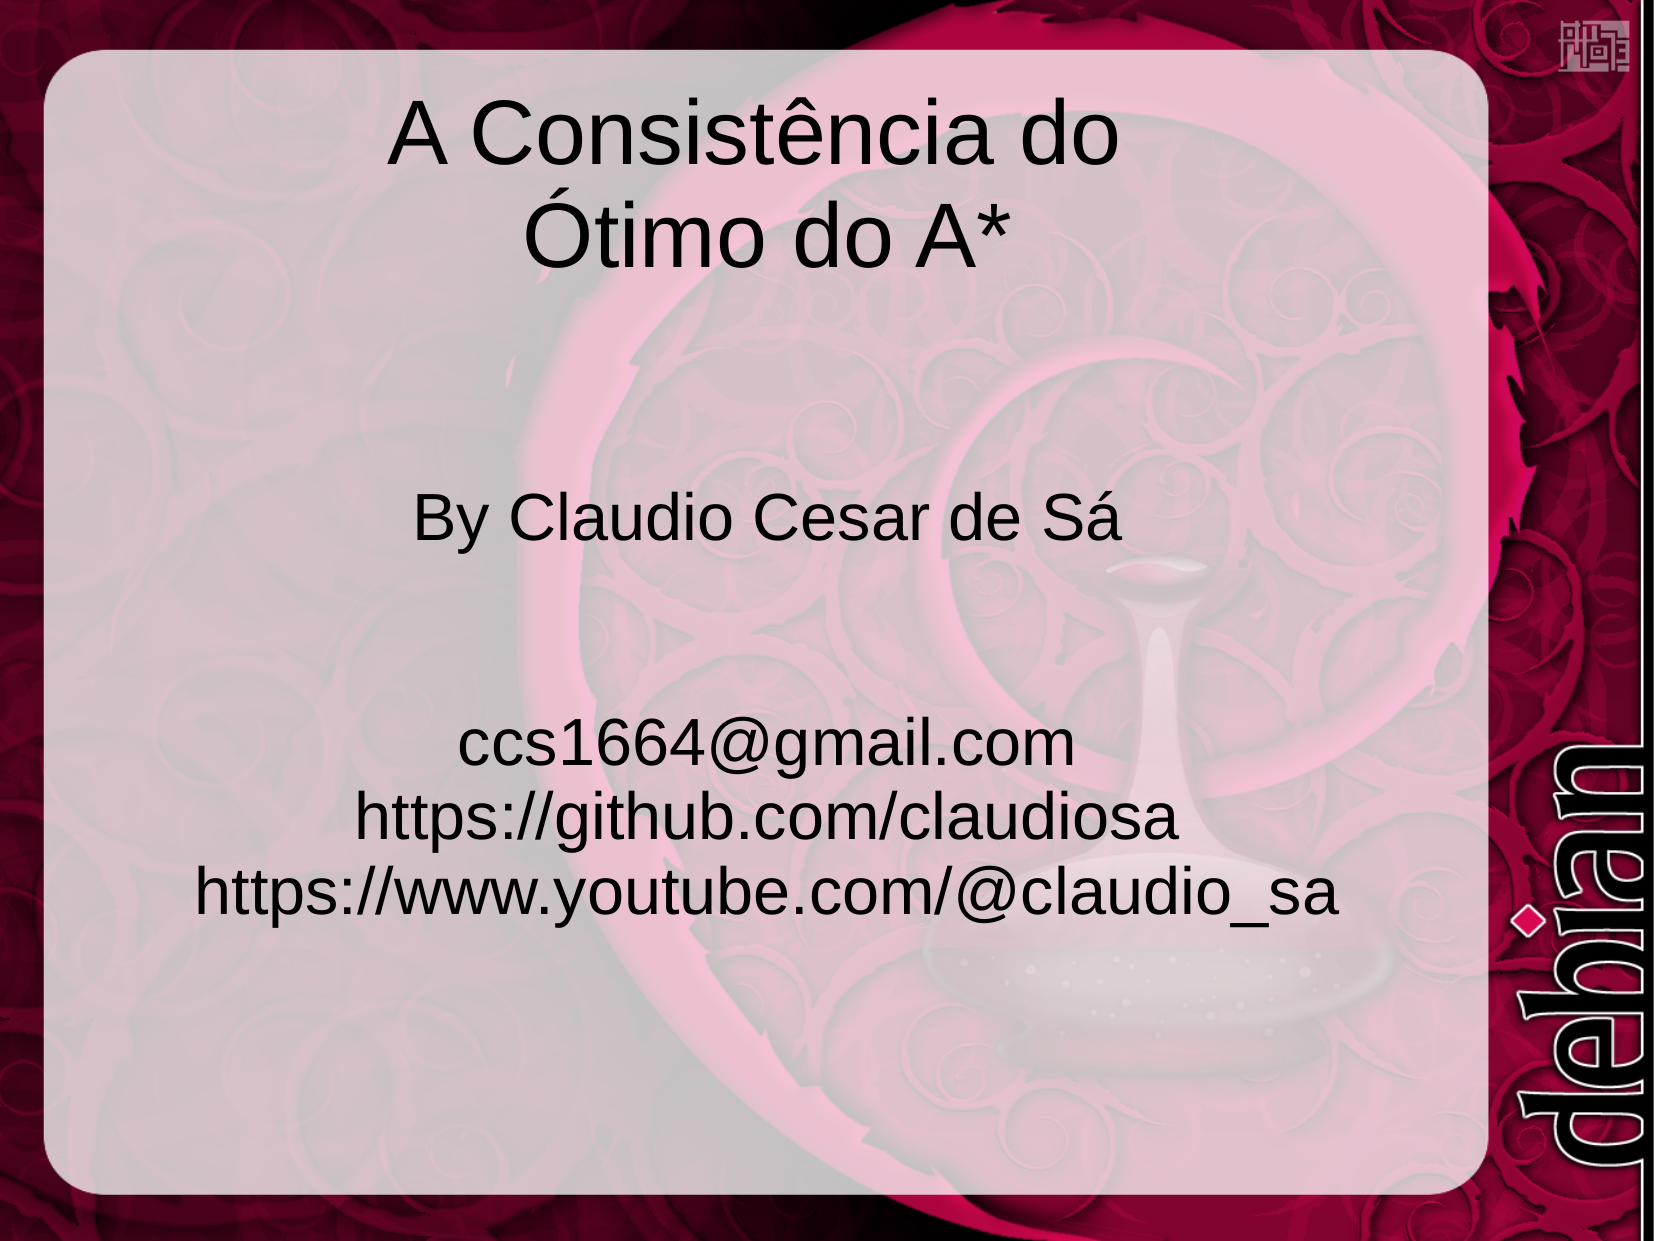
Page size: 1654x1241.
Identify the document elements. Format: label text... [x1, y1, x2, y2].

picture [0, 0, 1654, 1241]
subtitle By Claudio Cesar de Sá ccs1664@gmail.com https://github.com/claudiosa https://www.youtube.com/@claudio_sa [59, 295, 1477, 1114]
title A Consistência do Ótimo do A* [59, 73, 1477, 295]
